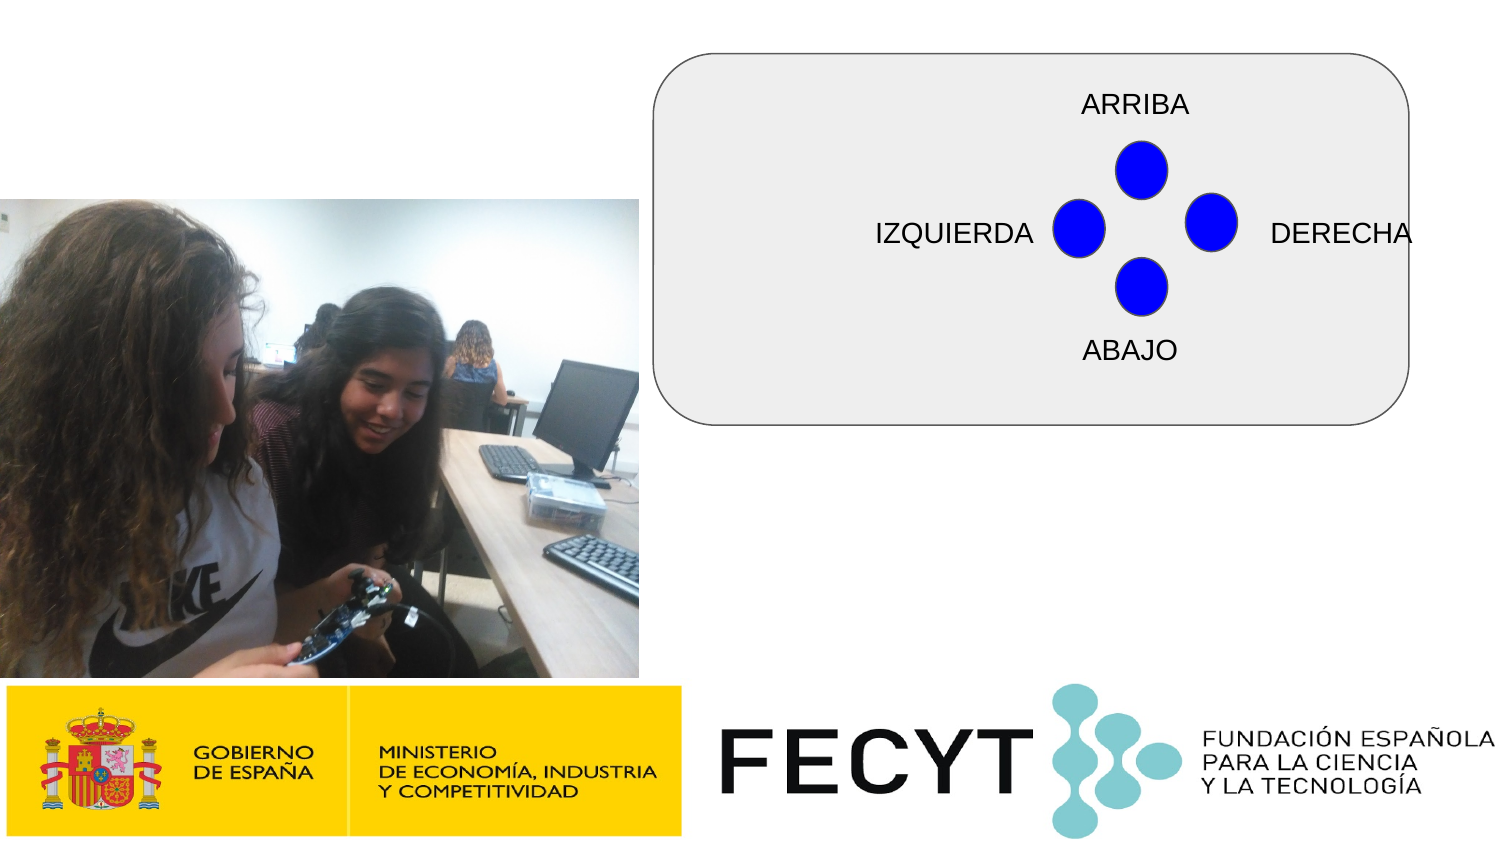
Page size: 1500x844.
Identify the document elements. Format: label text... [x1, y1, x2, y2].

text_box DERECHA [1255, 199, 1443, 258]
text_box [653, 53, 1409, 426]
text_box IZQUIERDA [860, 199, 1054, 258]
text_box ARRIBA [1066, 70, 1215, 129]
text_box ABAJO [1067, 315, 1216, 375]
picture [0, 199, 1500, 844]
